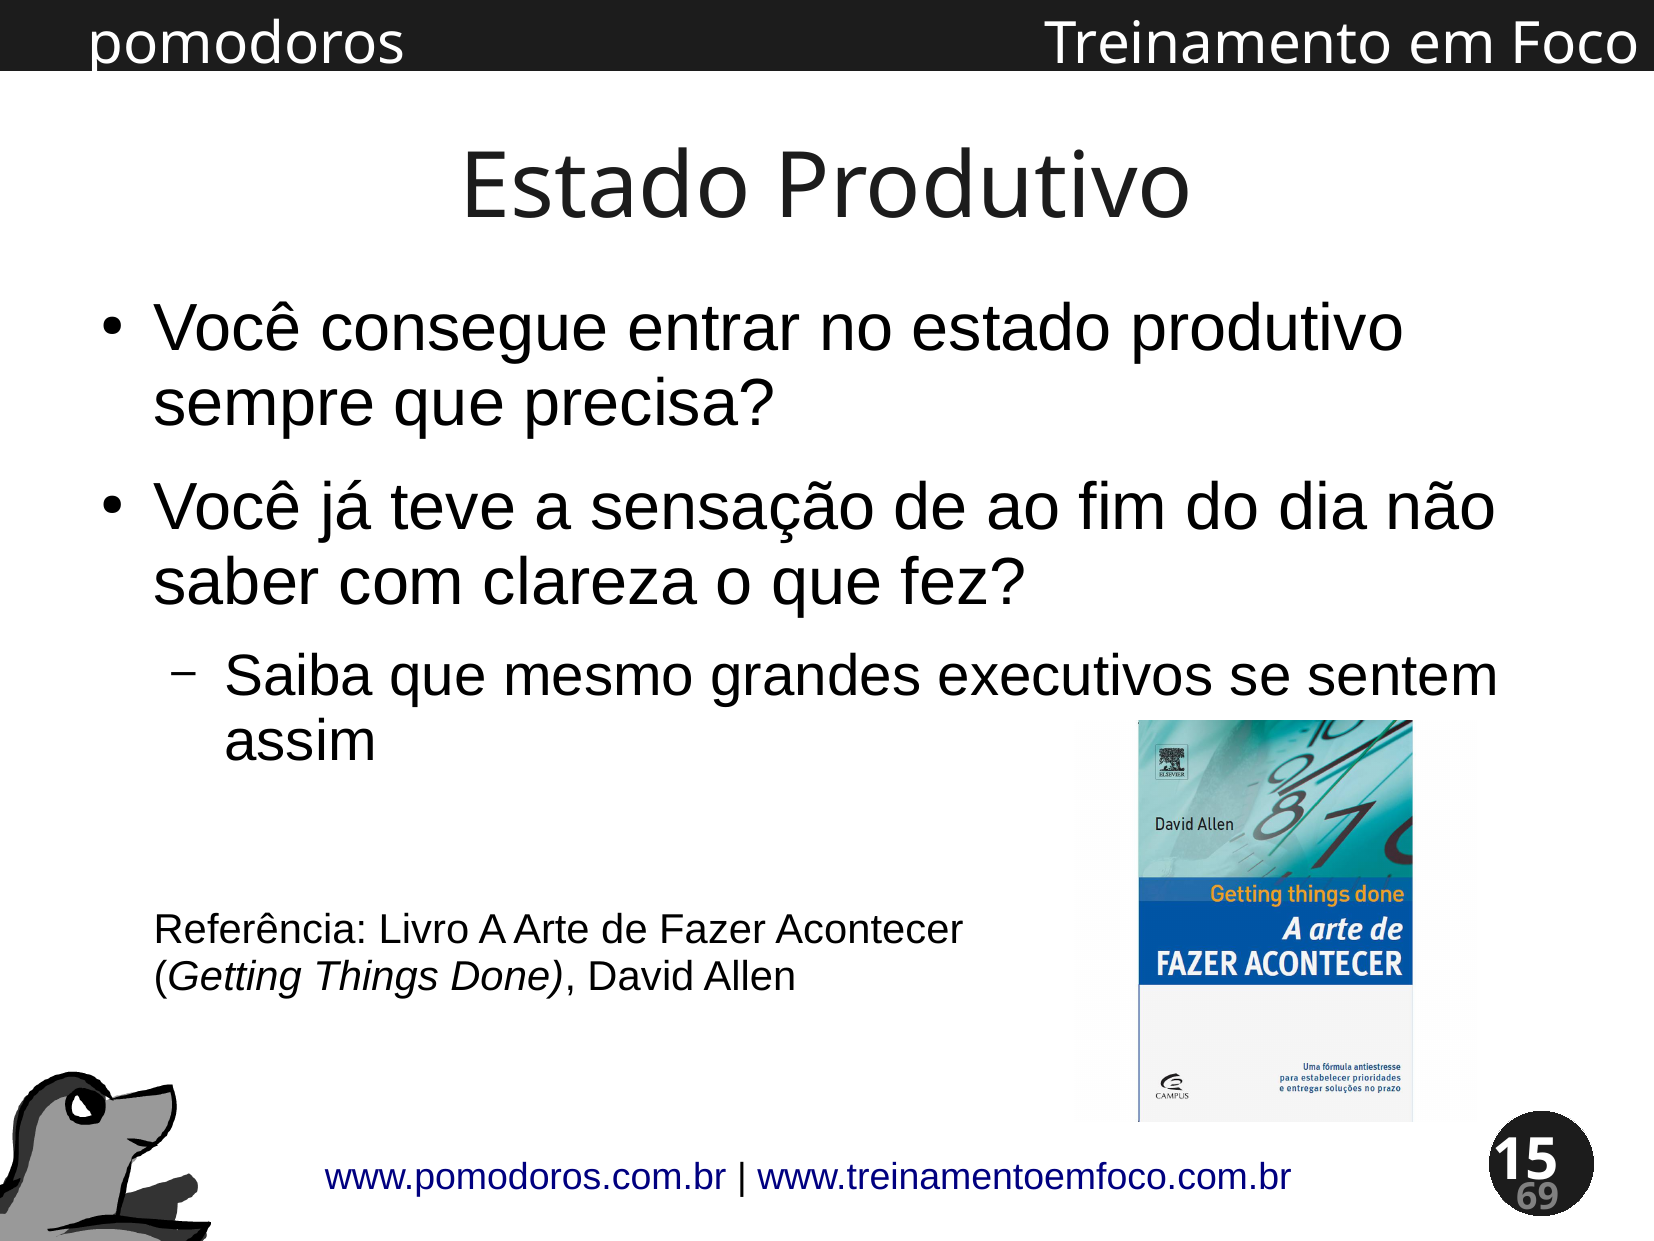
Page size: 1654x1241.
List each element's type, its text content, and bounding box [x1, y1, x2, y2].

list Você consegue entrar no estado produtivo sempre que precisa? Você já teve a sensação de ao fim do dia não saber com clareza o que fez? Saiba que mesmo grandes executivos se sentem assim Referência: Livro A Arte de Fazer Acontecer (Getting Things Done), David Allen [82, 290, 1571, 1010]
picture [1074, 1010, 1477, 1123]
picture [0, 1003, 249, 1241]
title Estado Produtivo [82, 78, 1571, 287]
